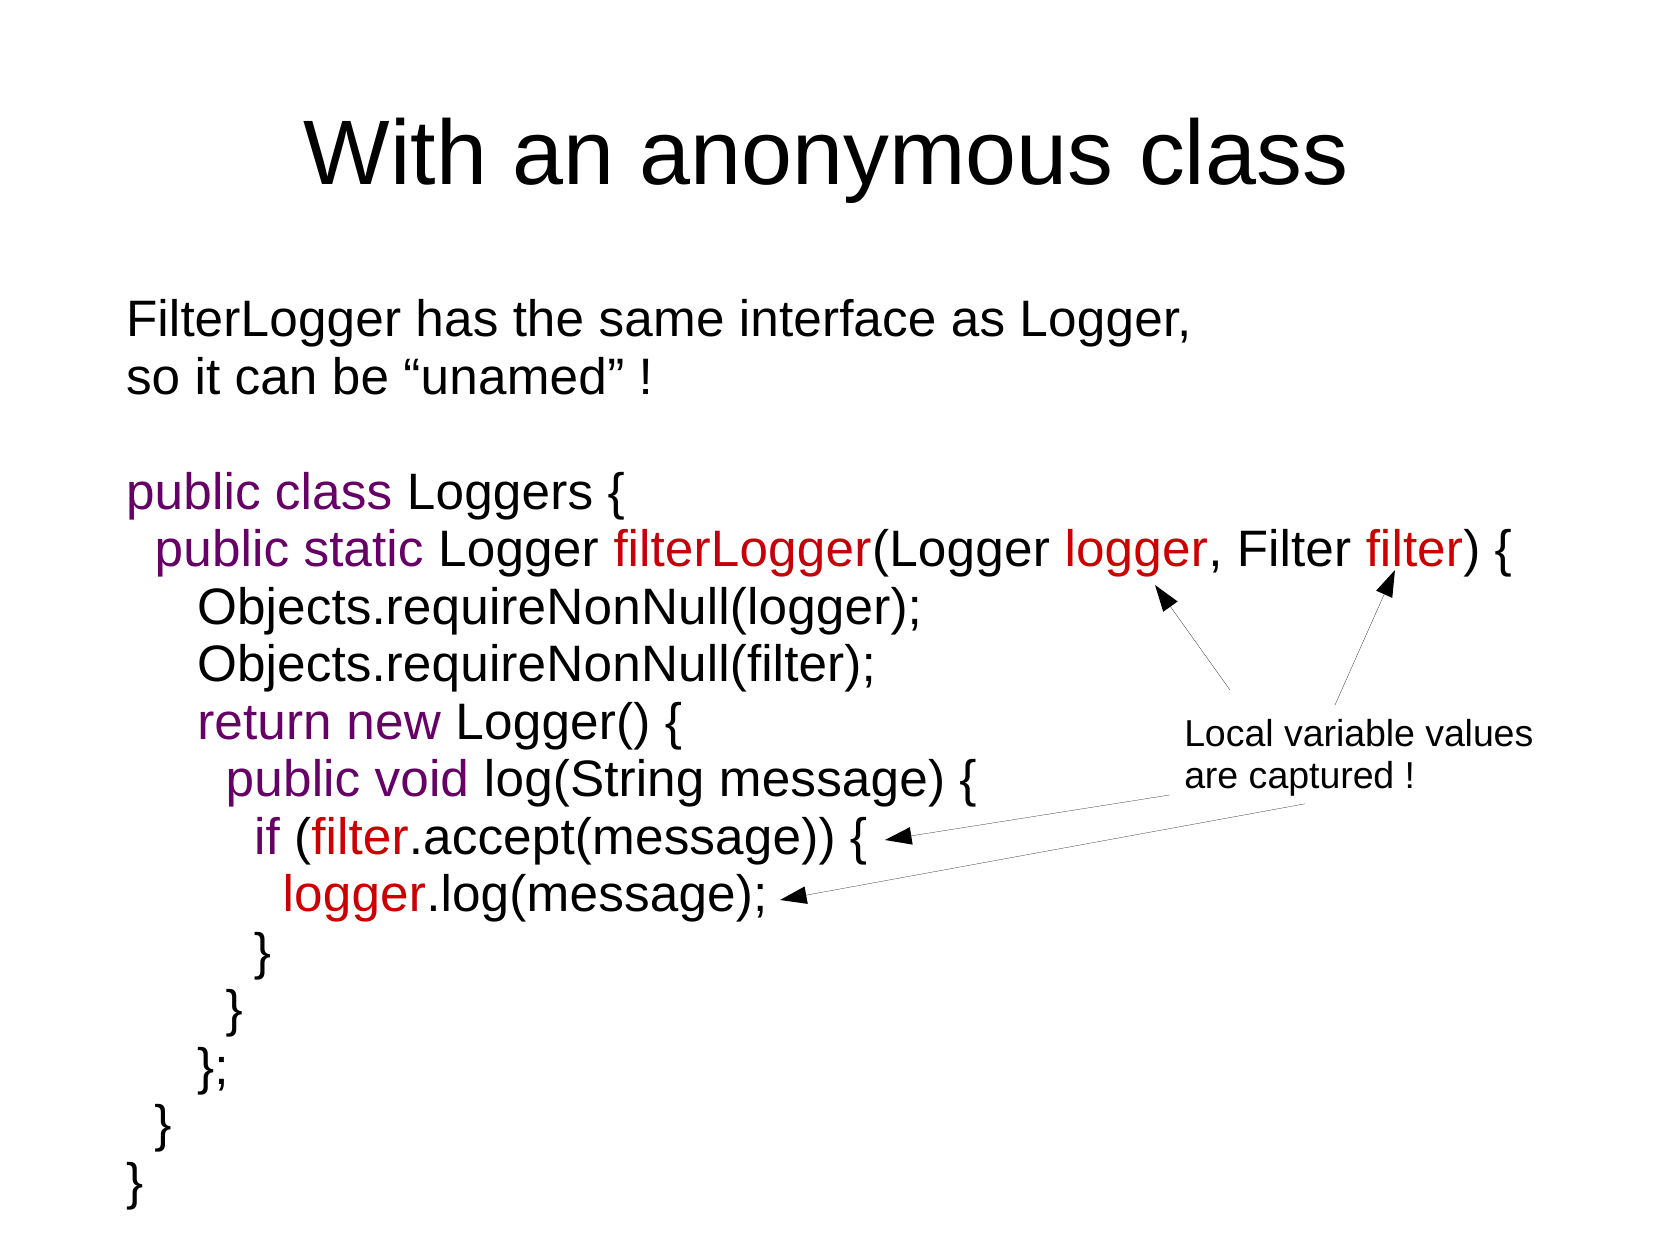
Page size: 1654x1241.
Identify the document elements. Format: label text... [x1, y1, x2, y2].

list FilterLogger has the same interface as Logger, so it can be “unamed” ! public class Loggers { public static Logger filterLogger(Logger logger, Filter filter) { Objects.requireNonNull(logger); Objects.requireNonNull(filter); return new Logger() { public void log(String message) { if (filter.accept(message)) { logger.log(message); } } }; } } [71, 290, 1583, 1216]
title With an anonymous class [82, 49, 1571, 257]
text_box Local variable values are captured ! [1169, 705, 1549, 804]
